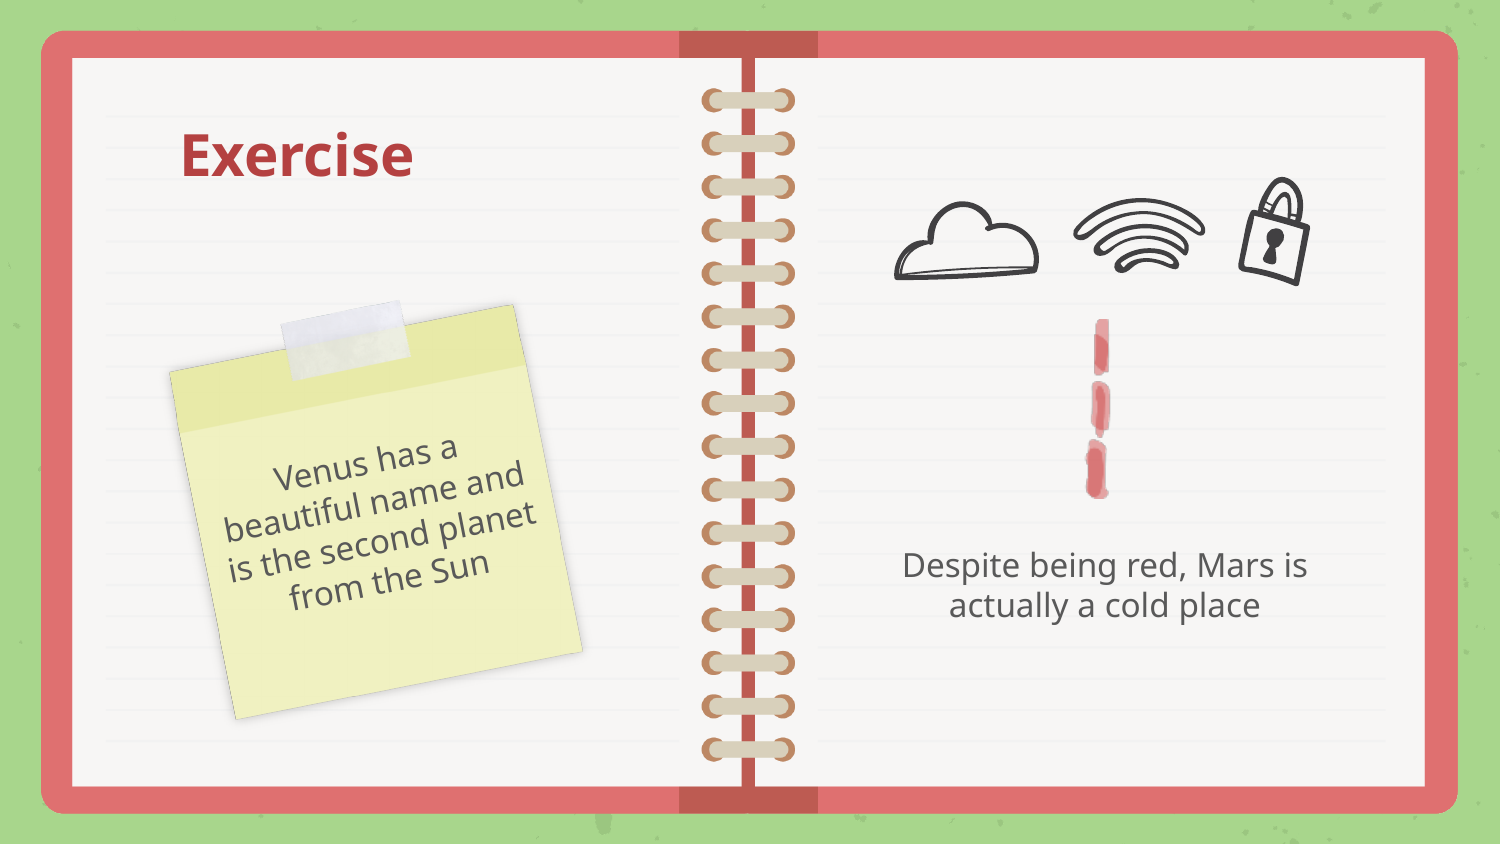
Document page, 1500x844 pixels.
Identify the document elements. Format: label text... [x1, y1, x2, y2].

picture [41, 30, 1458, 814]
title Exercise [164, 116, 559, 344]
text_box [1093, 223, 1189, 256]
text_box [1114, 248, 1180, 274]
subtitle Despite being red, Mars is actually a cold place [900, 529, 1311, 685]
text_box [1238, 176, 1311, 287]
text_box [1073, 198, 1206, 241]
subtitle Venus has a beautiful name and is the second planet from the Sun [196, 395, 566, 683]
text_box [894, 201, 1039, 281]
